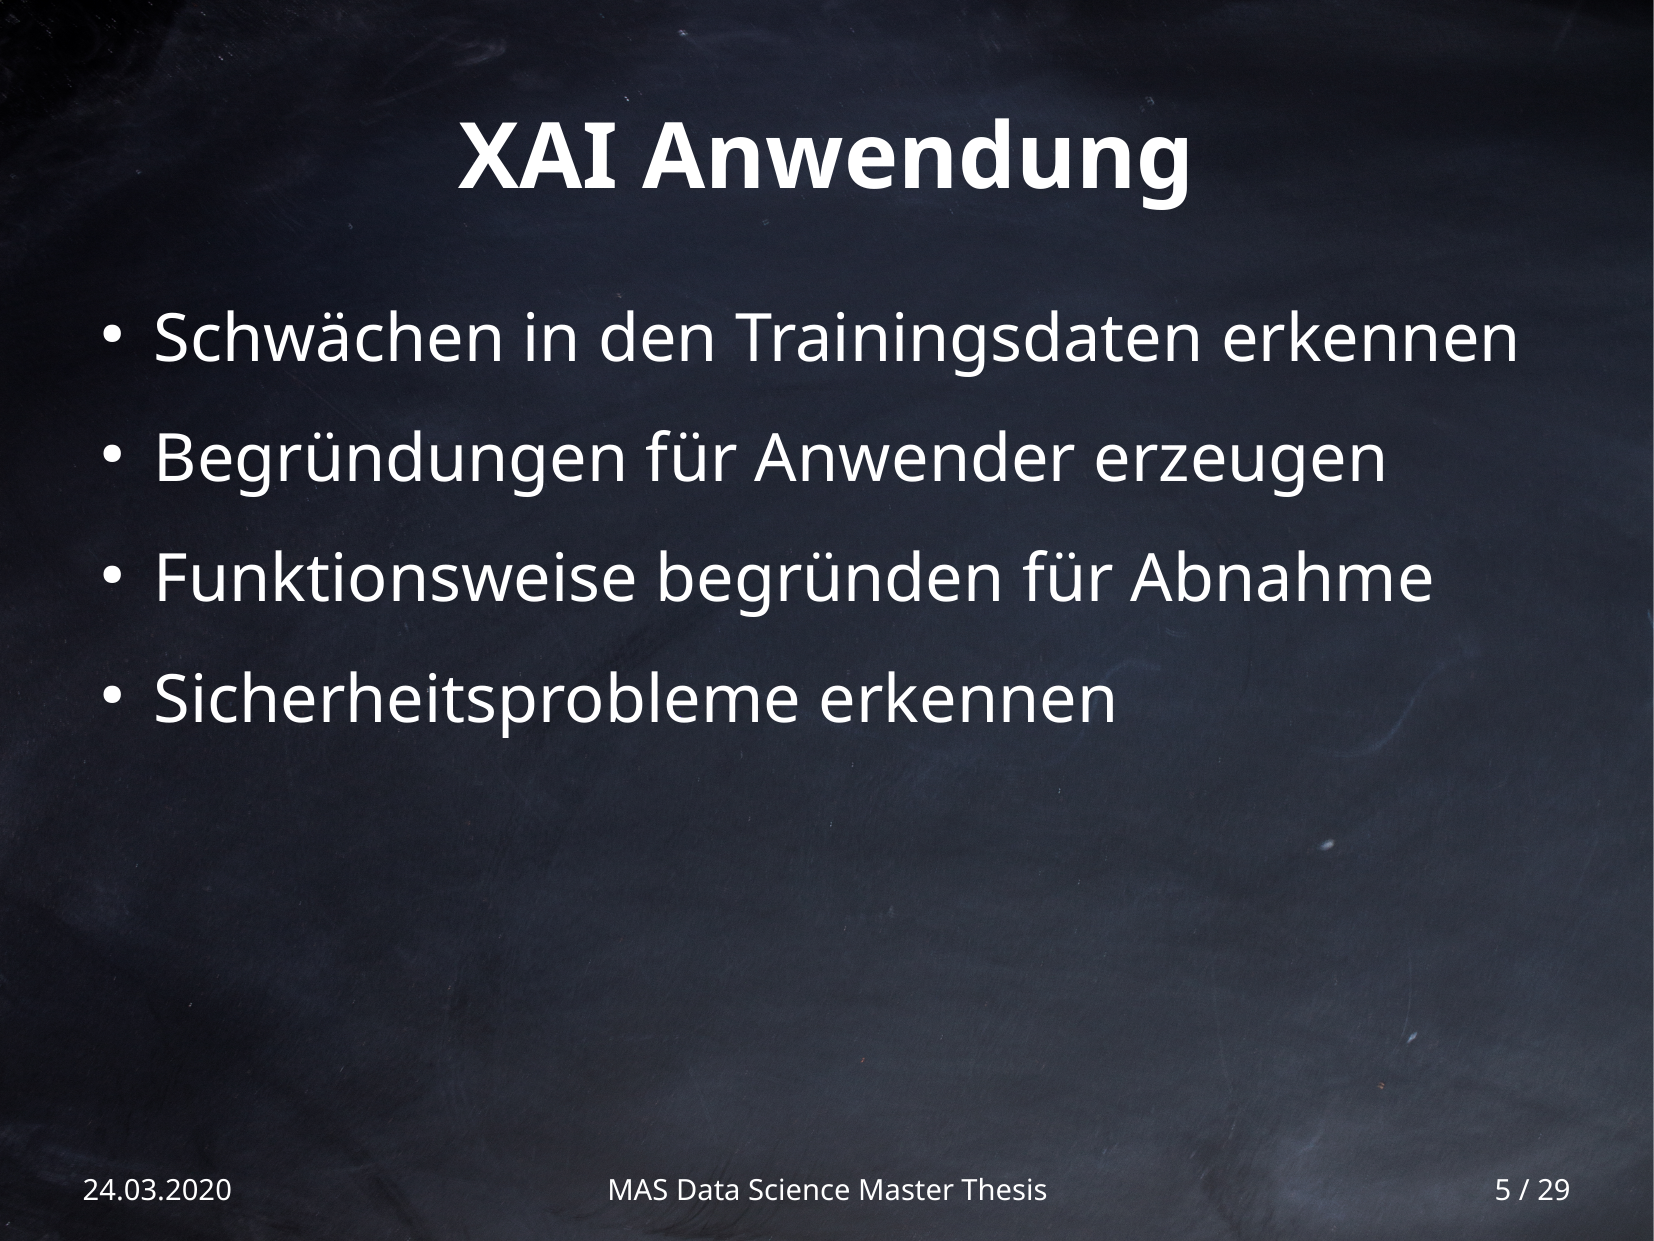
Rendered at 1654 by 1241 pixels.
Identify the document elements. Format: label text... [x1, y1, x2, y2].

list Schwächen in den Trainingsdaten erkennen Begründungen für Anwender erzeugen Funktionsweise begründen für Abnahme Sicherheitsprobleme erkennen [82, 290, 1571, 1146]
picture [0, 0, 1654, 1241]
title XAI Anwendung [82, 49, 1571, 257]
